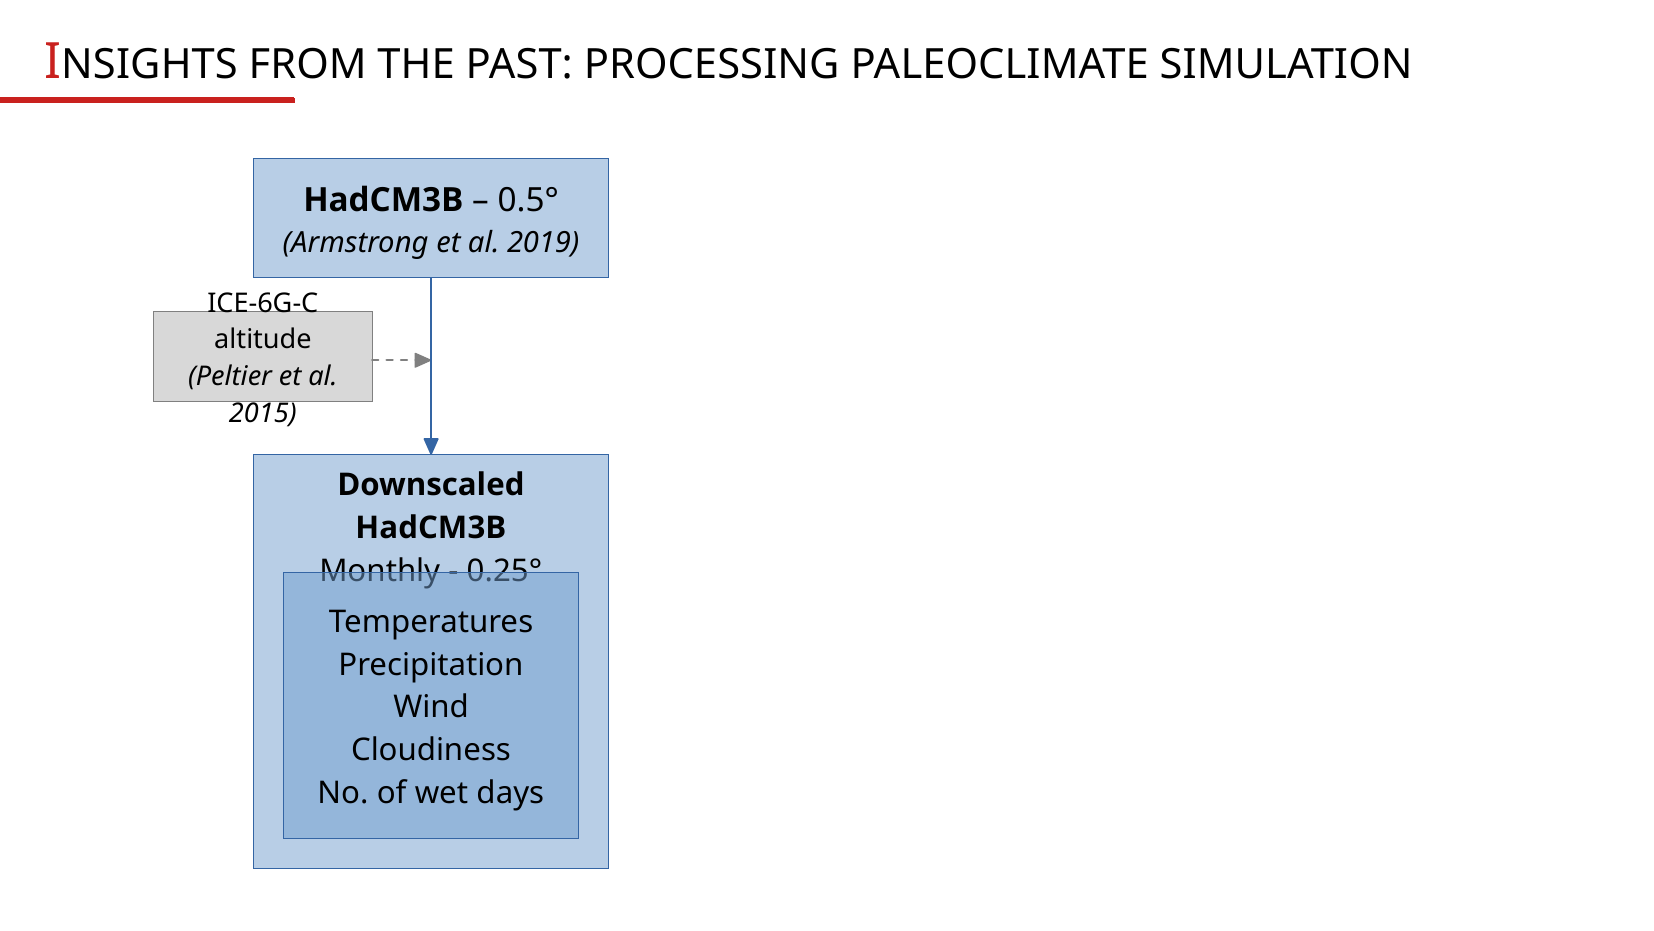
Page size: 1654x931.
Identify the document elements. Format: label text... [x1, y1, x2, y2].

text_box INSIGHTS FROM THE PAST: PROCESSING PALEOCLIMATE SIMULATION [29, 0, 1625, 119]
text_box Downscaled HadCM3B Monthly - 0.25° [253, 454, 609, 869]
text_box Temperatures Precipitation Wind Cloudiness No. of wet days [283, 572, 579, 839]
text_box HadCM3B – 0.5° (Armstrong et al. 2019) [253, 158, 609, 278]
text_box ICE-6G-C altitude (Peltier et al. 2015) [153, 311, 373, 402]
